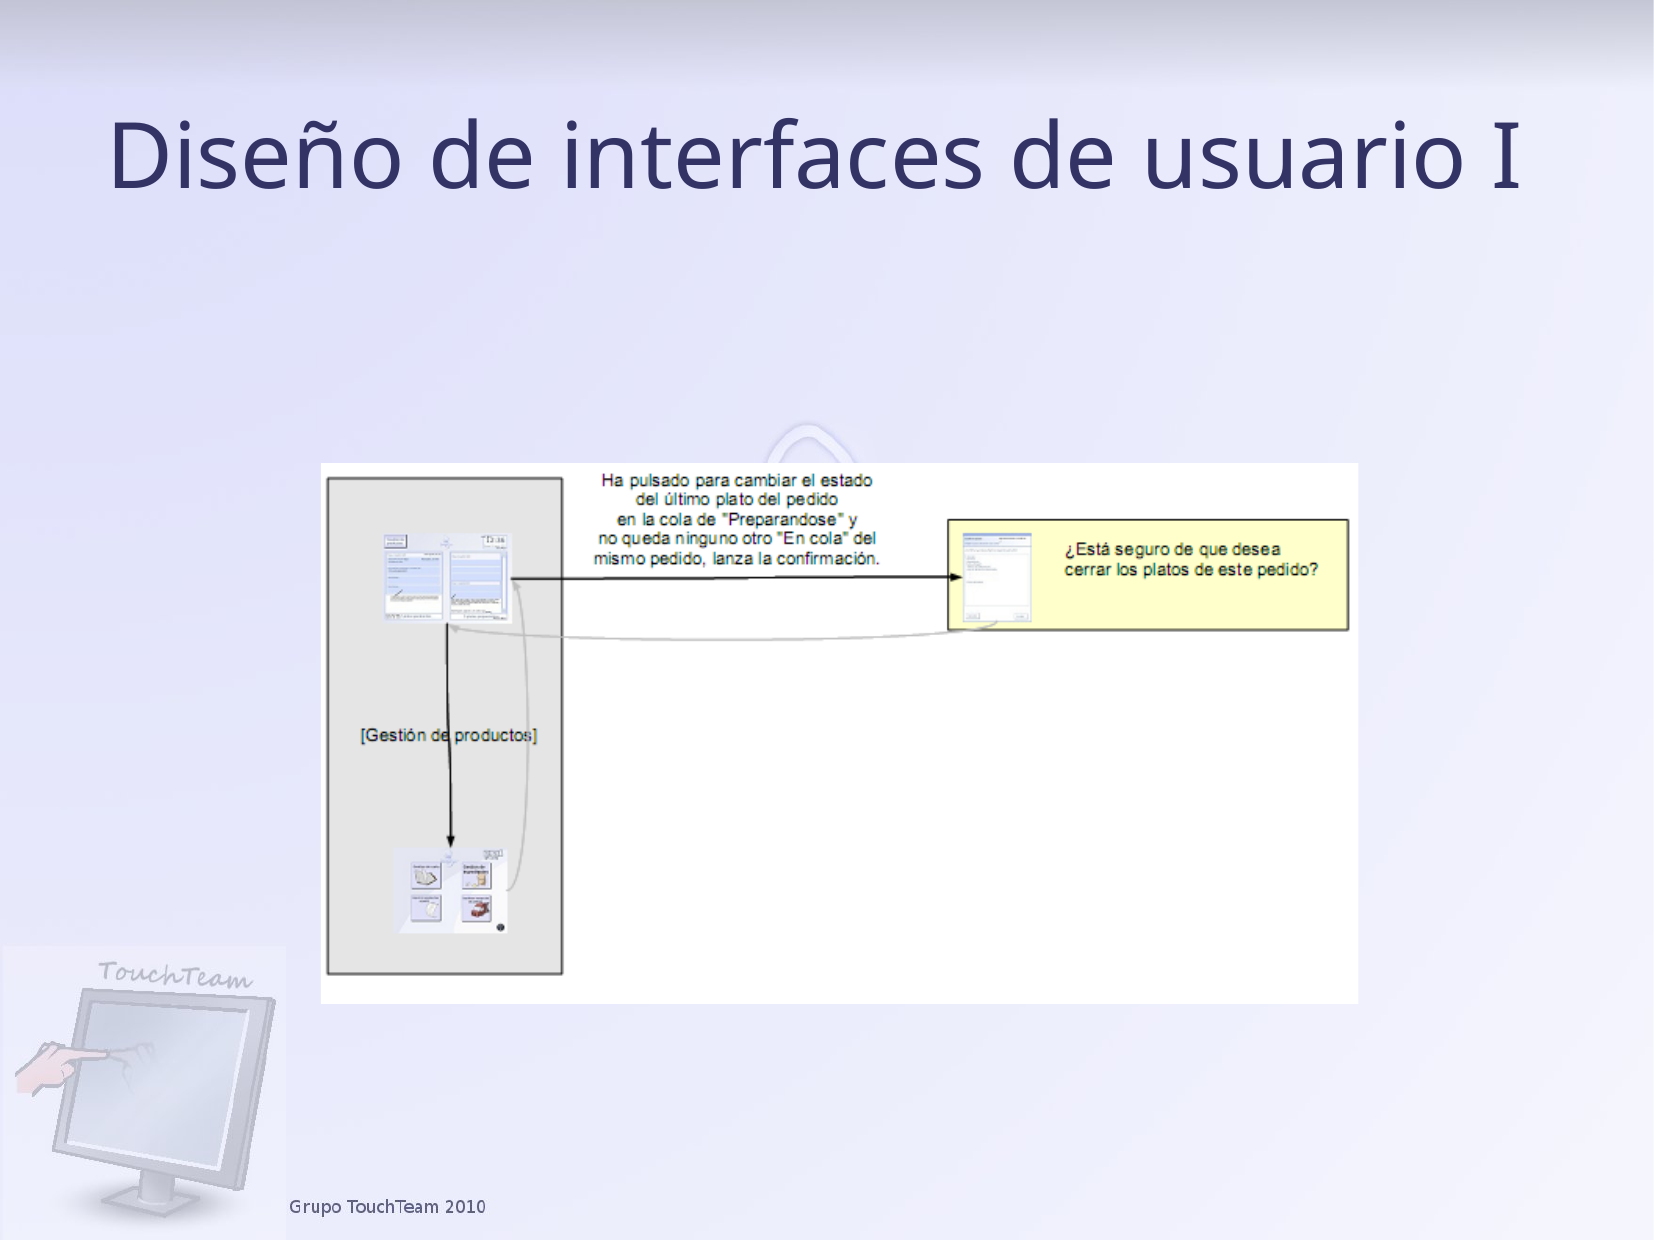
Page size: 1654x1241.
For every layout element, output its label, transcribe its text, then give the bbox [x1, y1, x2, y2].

title Diseño de interfaces de usuario I [59, 56, 1571, 250]
picture [0, 0, 1654, 1241]
